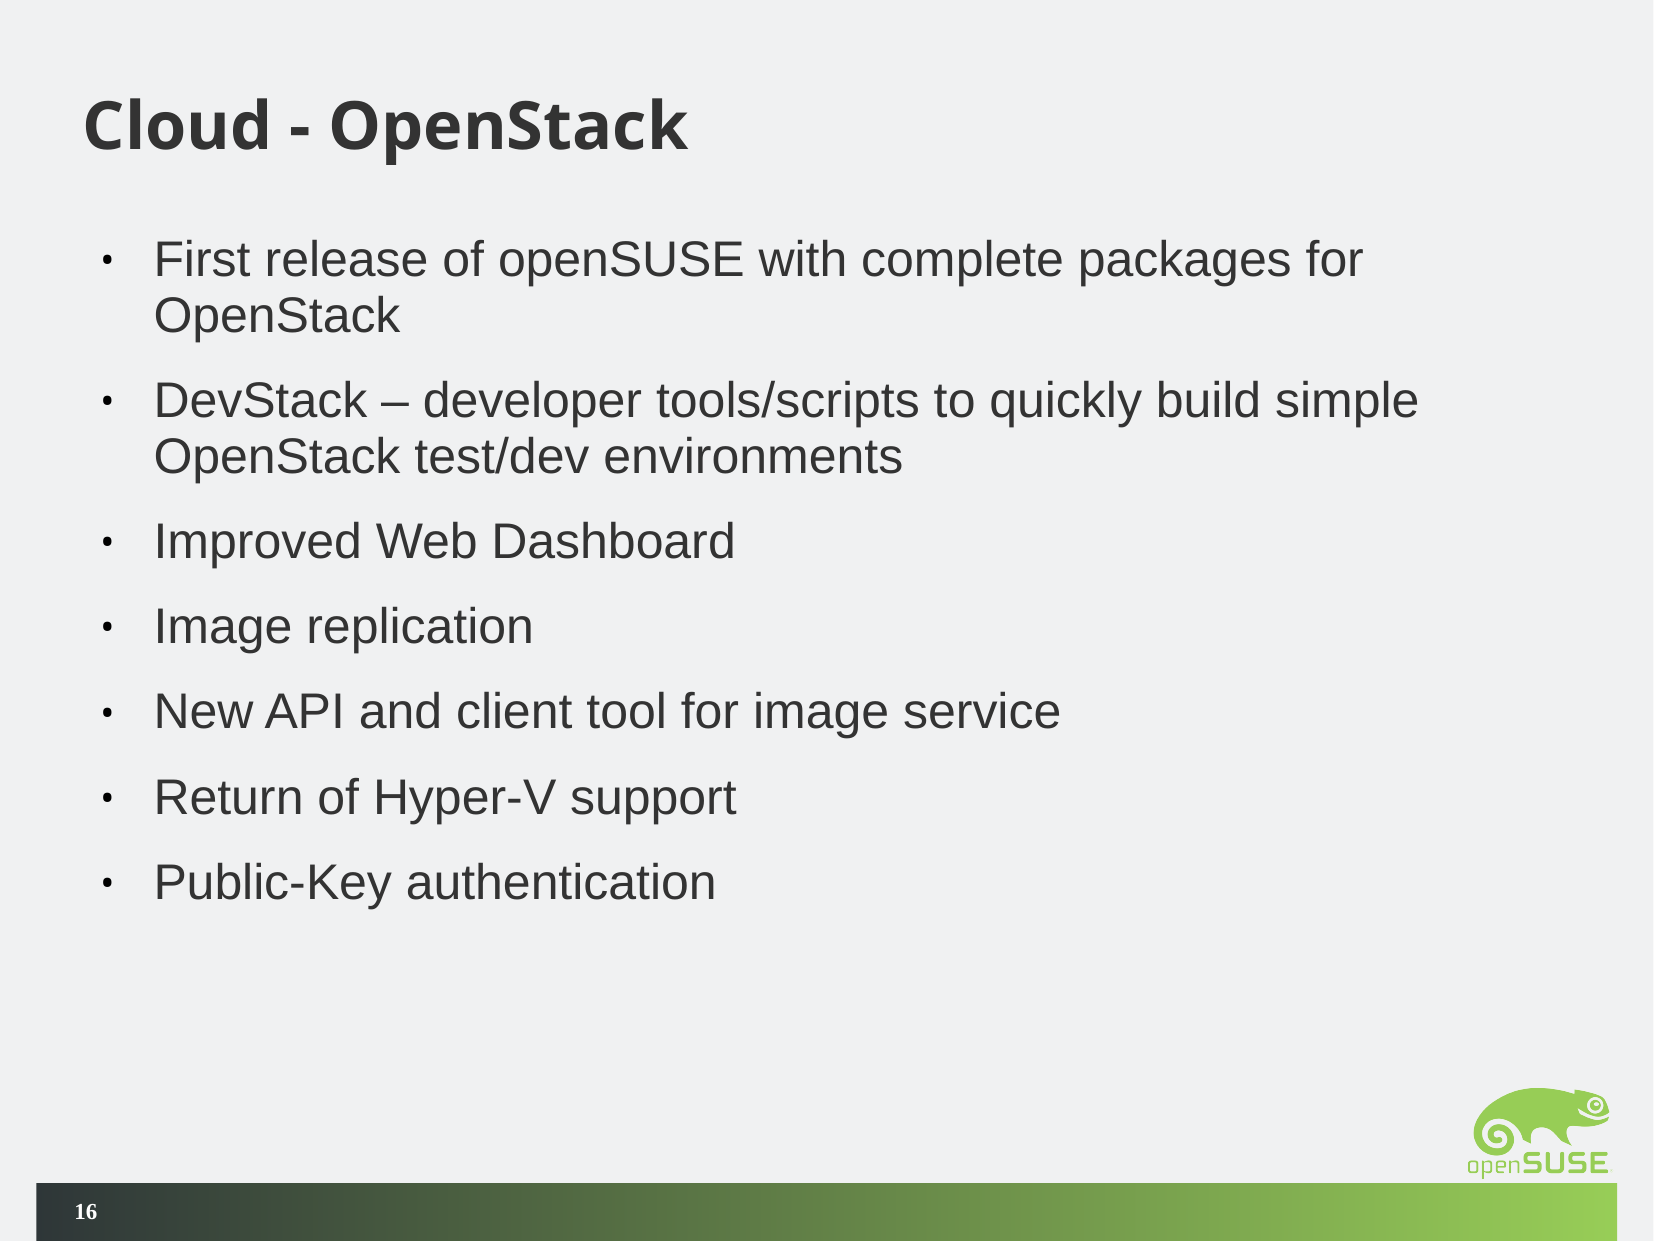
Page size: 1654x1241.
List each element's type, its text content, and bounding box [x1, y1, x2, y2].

title Cloud - OpenStack [82, 49, 1571, 198]
picture [0, 0, 1654, 1241]
list First release of openSUSE with complete packages for OpenStack DevStack – developer tools/scripts to quickly build simple OpenStack test/dev environments Improved Web Dashboard Image replication New API and client tool for image service Return of Hyper-V support Public-Key authentication [82, 231, 1571, 951]
